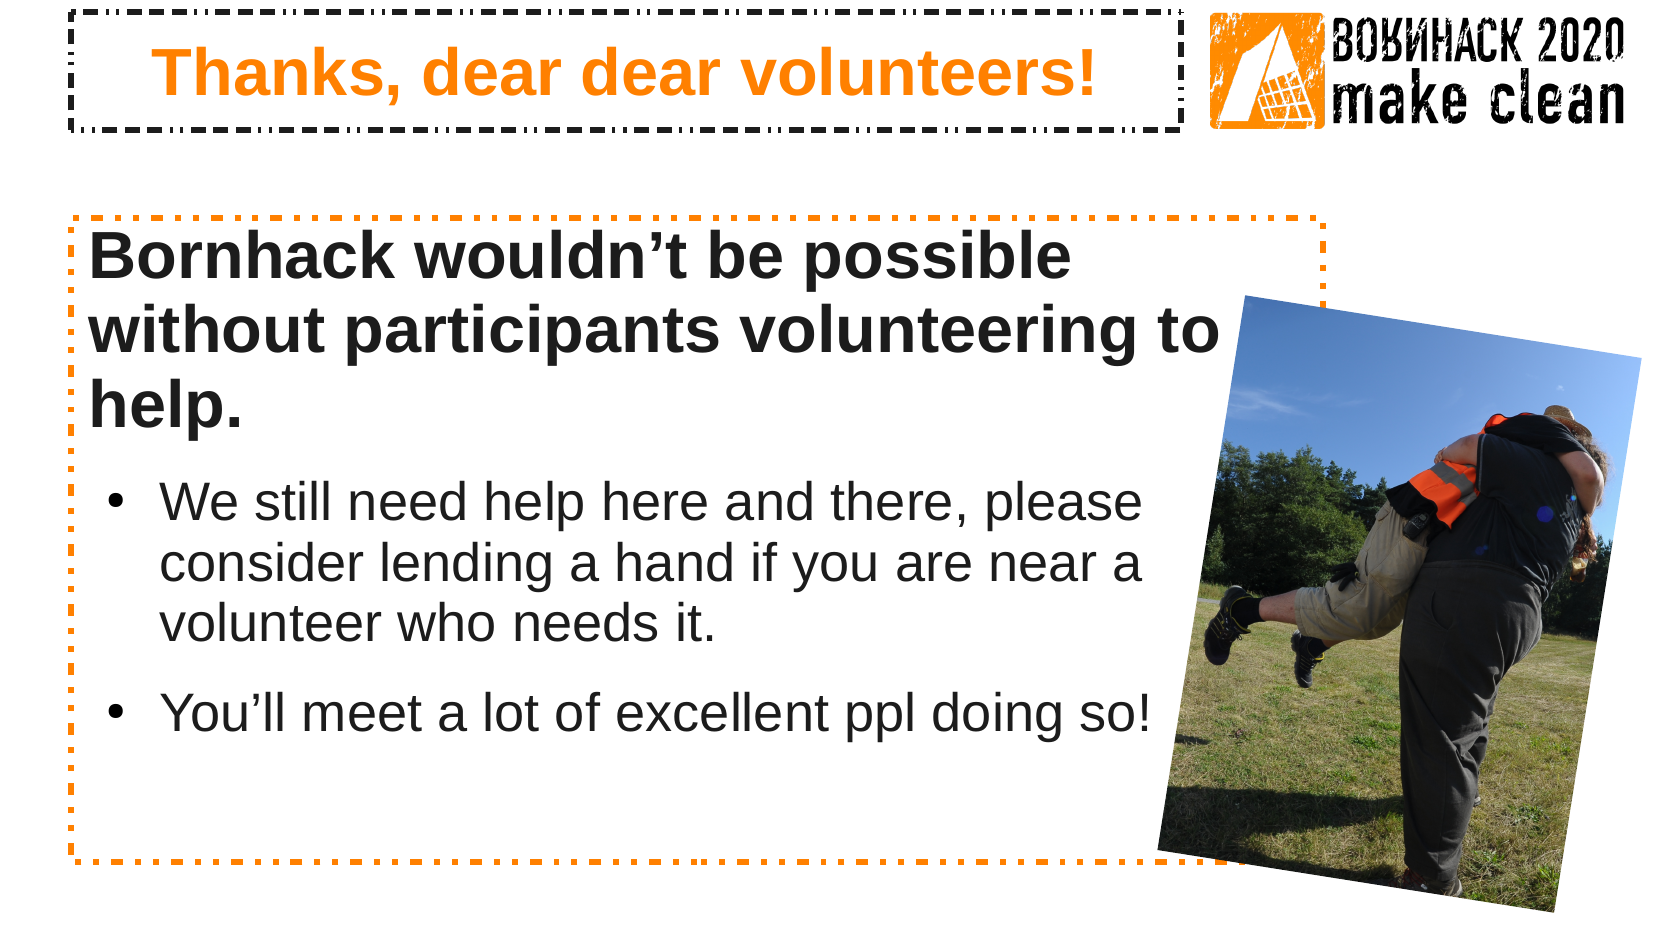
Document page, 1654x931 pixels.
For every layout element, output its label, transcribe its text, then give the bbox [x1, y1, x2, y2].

title Thanks, dear dear volunteers! [70, 11, 1182, 130]
subtitle Bornhack wouldn’t be possible without participants volunteering to help. We still need help here and there, please consider lending a hand if you are near a volunteer who needs it. You’ll meet a lot of excellent ppl doing so! [70, 217, 1323, 863]
picture [1157, 295, 1642, 913]
picture [1210, 11, 1654, 130]
